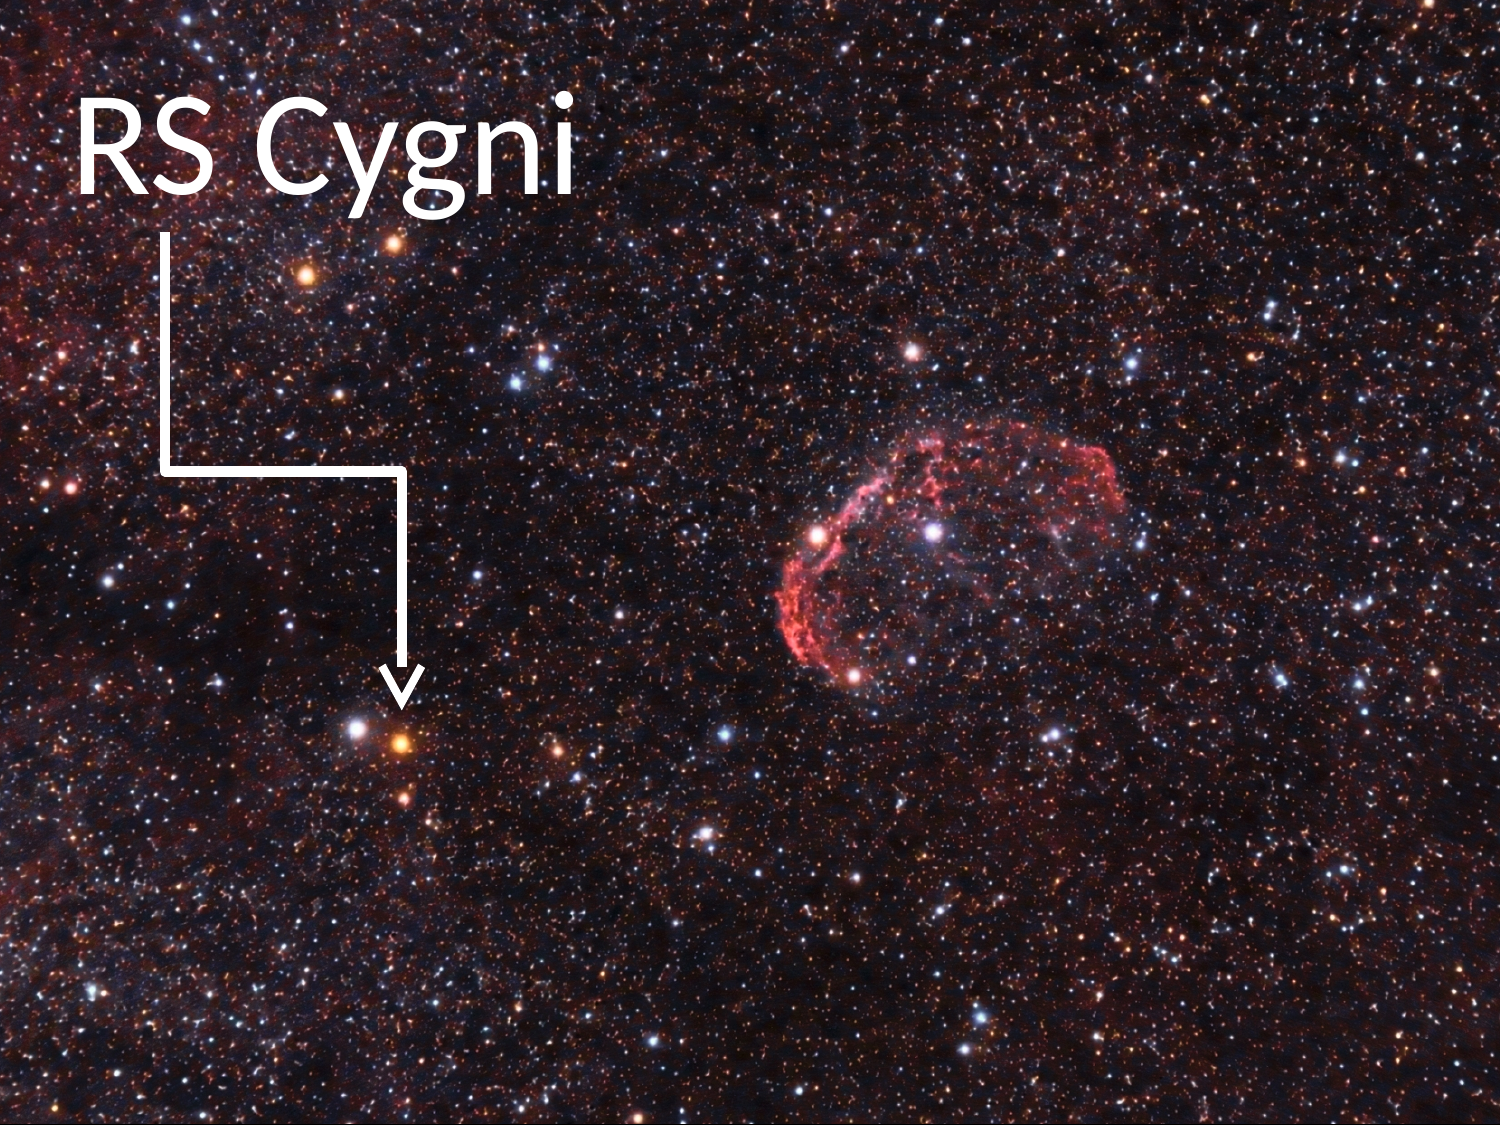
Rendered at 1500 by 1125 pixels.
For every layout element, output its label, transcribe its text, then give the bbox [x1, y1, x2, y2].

text_box RS Cygni [55, 37, 718, 233]
picture [0, 0, 1500, 1124]
